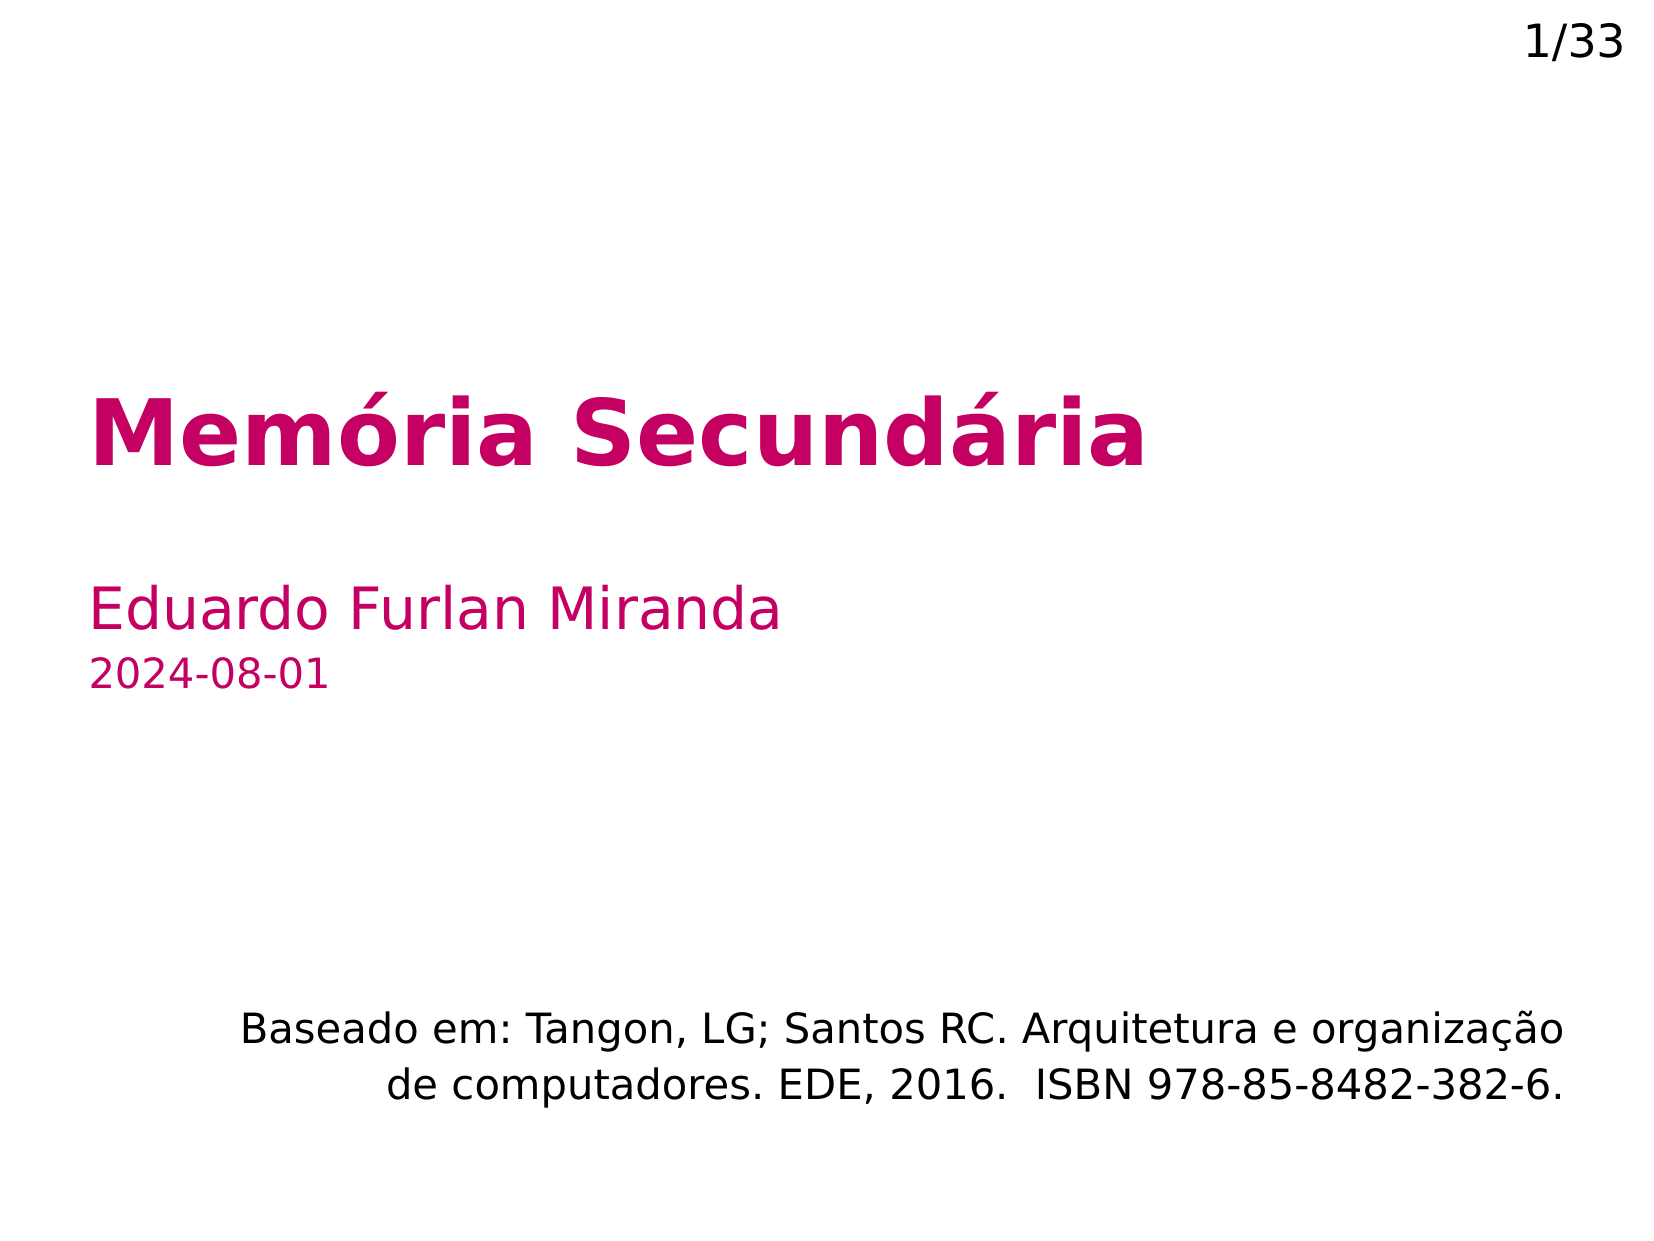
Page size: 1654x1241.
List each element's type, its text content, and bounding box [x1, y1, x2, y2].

list Baseado em: Tangon, LG; Santos RC. Arquitetura e organização de computadores. EDE, 2016. ISBN 978-85-8482-382-6. [236, 998, 1565, 1211]
title Memória Secundária Eduardo Furlan Miranda 2024-08-01 [88, 29, 1565, 1034]
